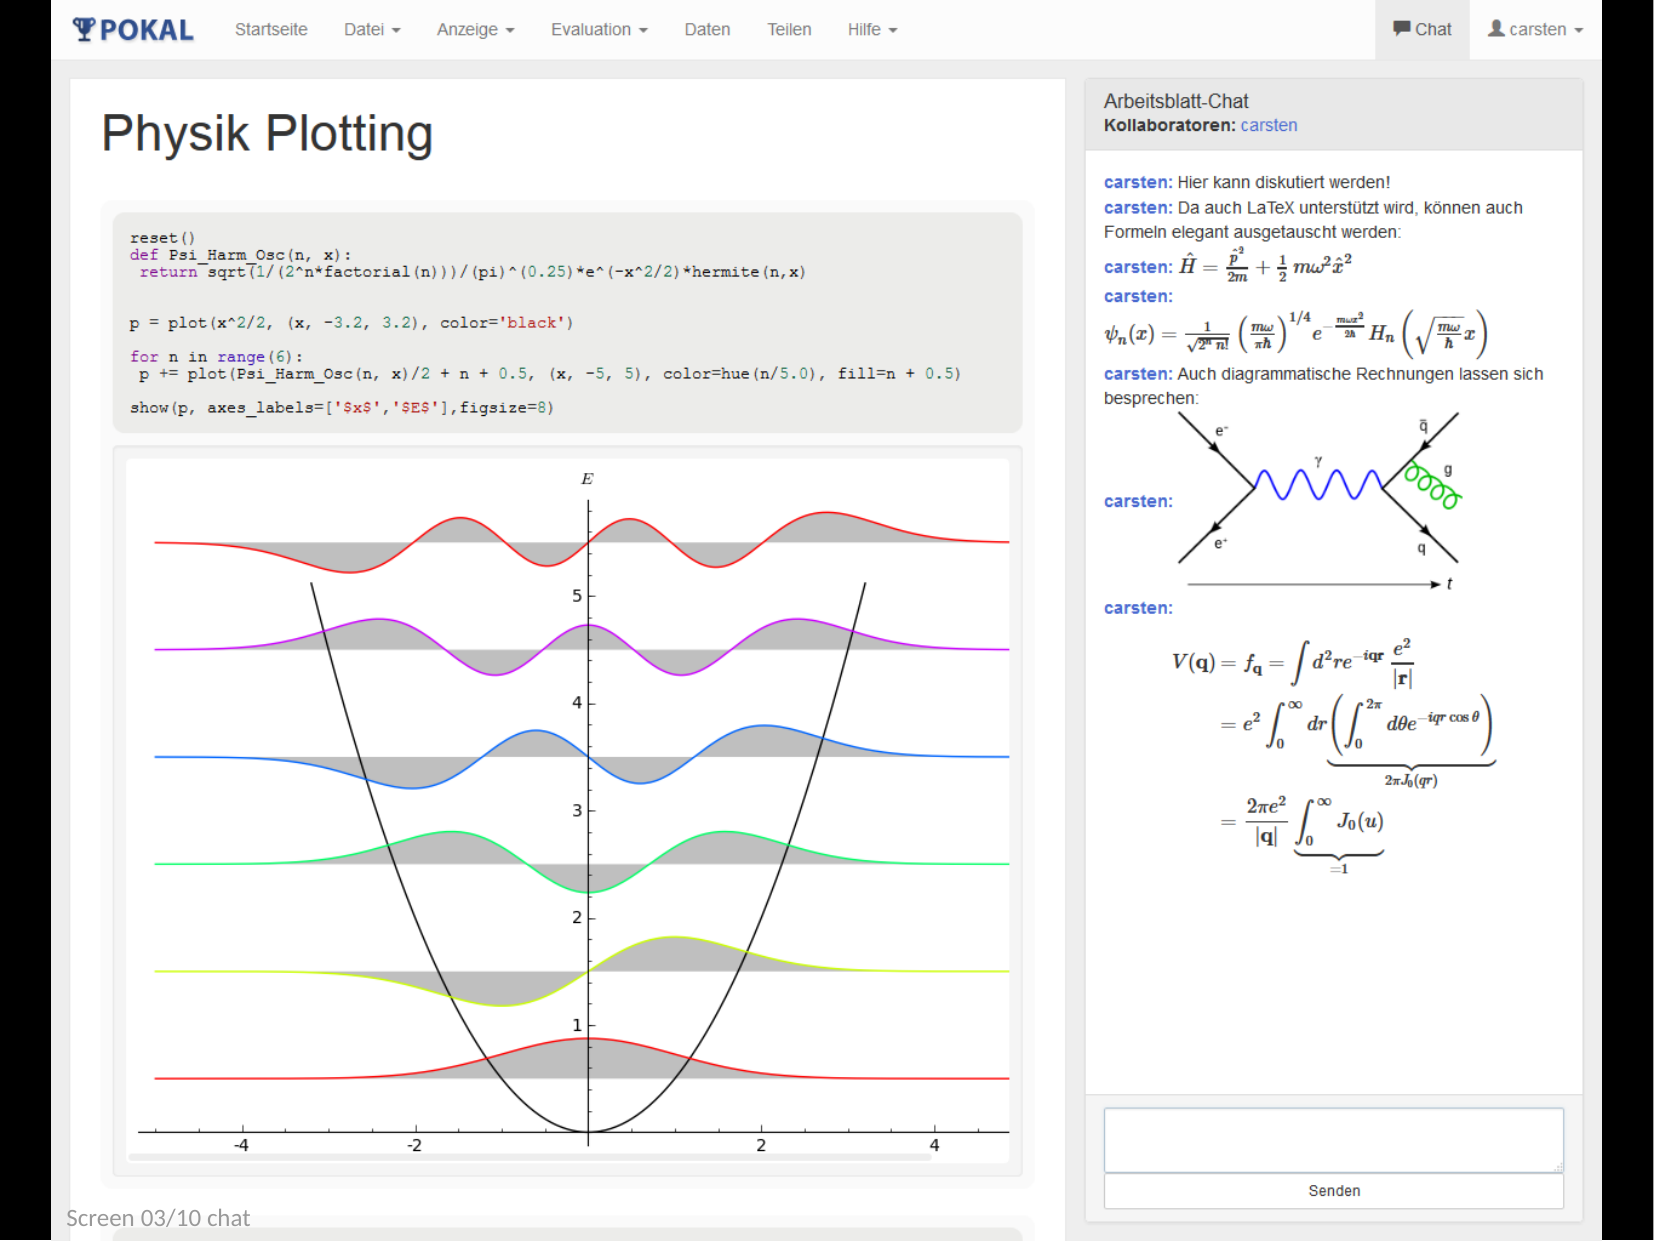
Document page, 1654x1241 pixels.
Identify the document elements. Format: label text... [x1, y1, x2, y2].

text_box Screen 03/10 chat [51, 1200, 267, 1241]
picture [51, 0, 1602, 1241]
